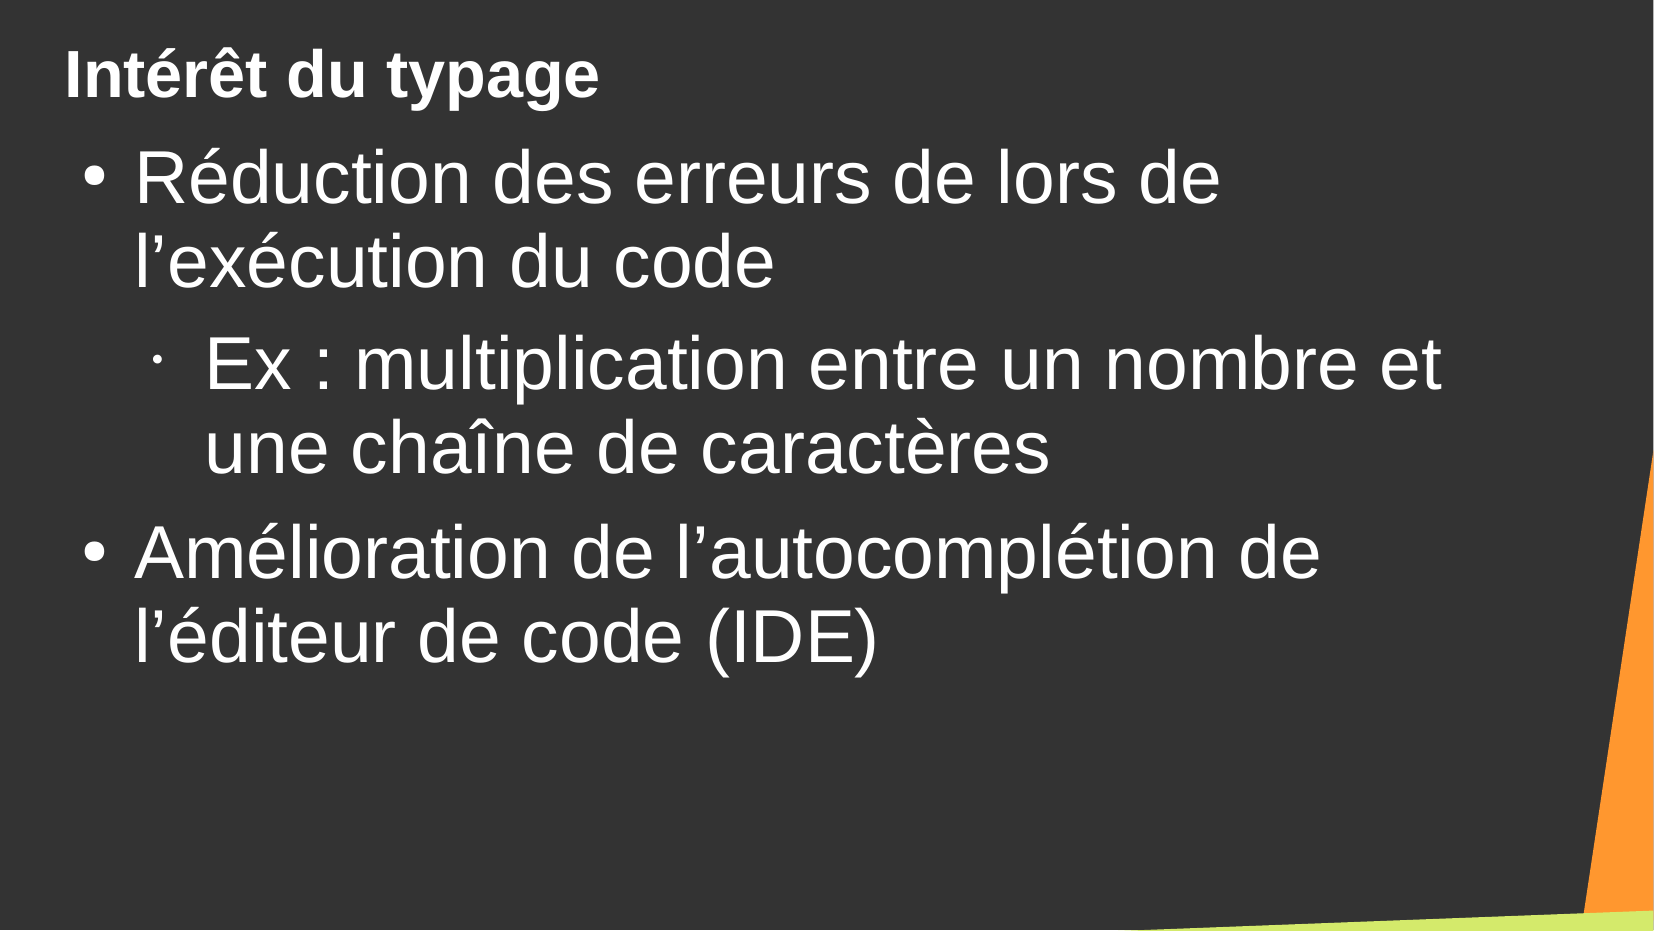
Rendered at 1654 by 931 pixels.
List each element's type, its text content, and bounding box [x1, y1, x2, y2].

list Réduction des erreurs de lors de l’exécution du code Ex : multiplication entre un nombre et une chaîne de caractères Amélioration de l’autocomplétion de l’éditeur de code (IDE) [63, 135, 1542, 851]
title Intérêt du typage [64, 37, 1388, 115]
text_box [1118, 446, 1654, 931]
